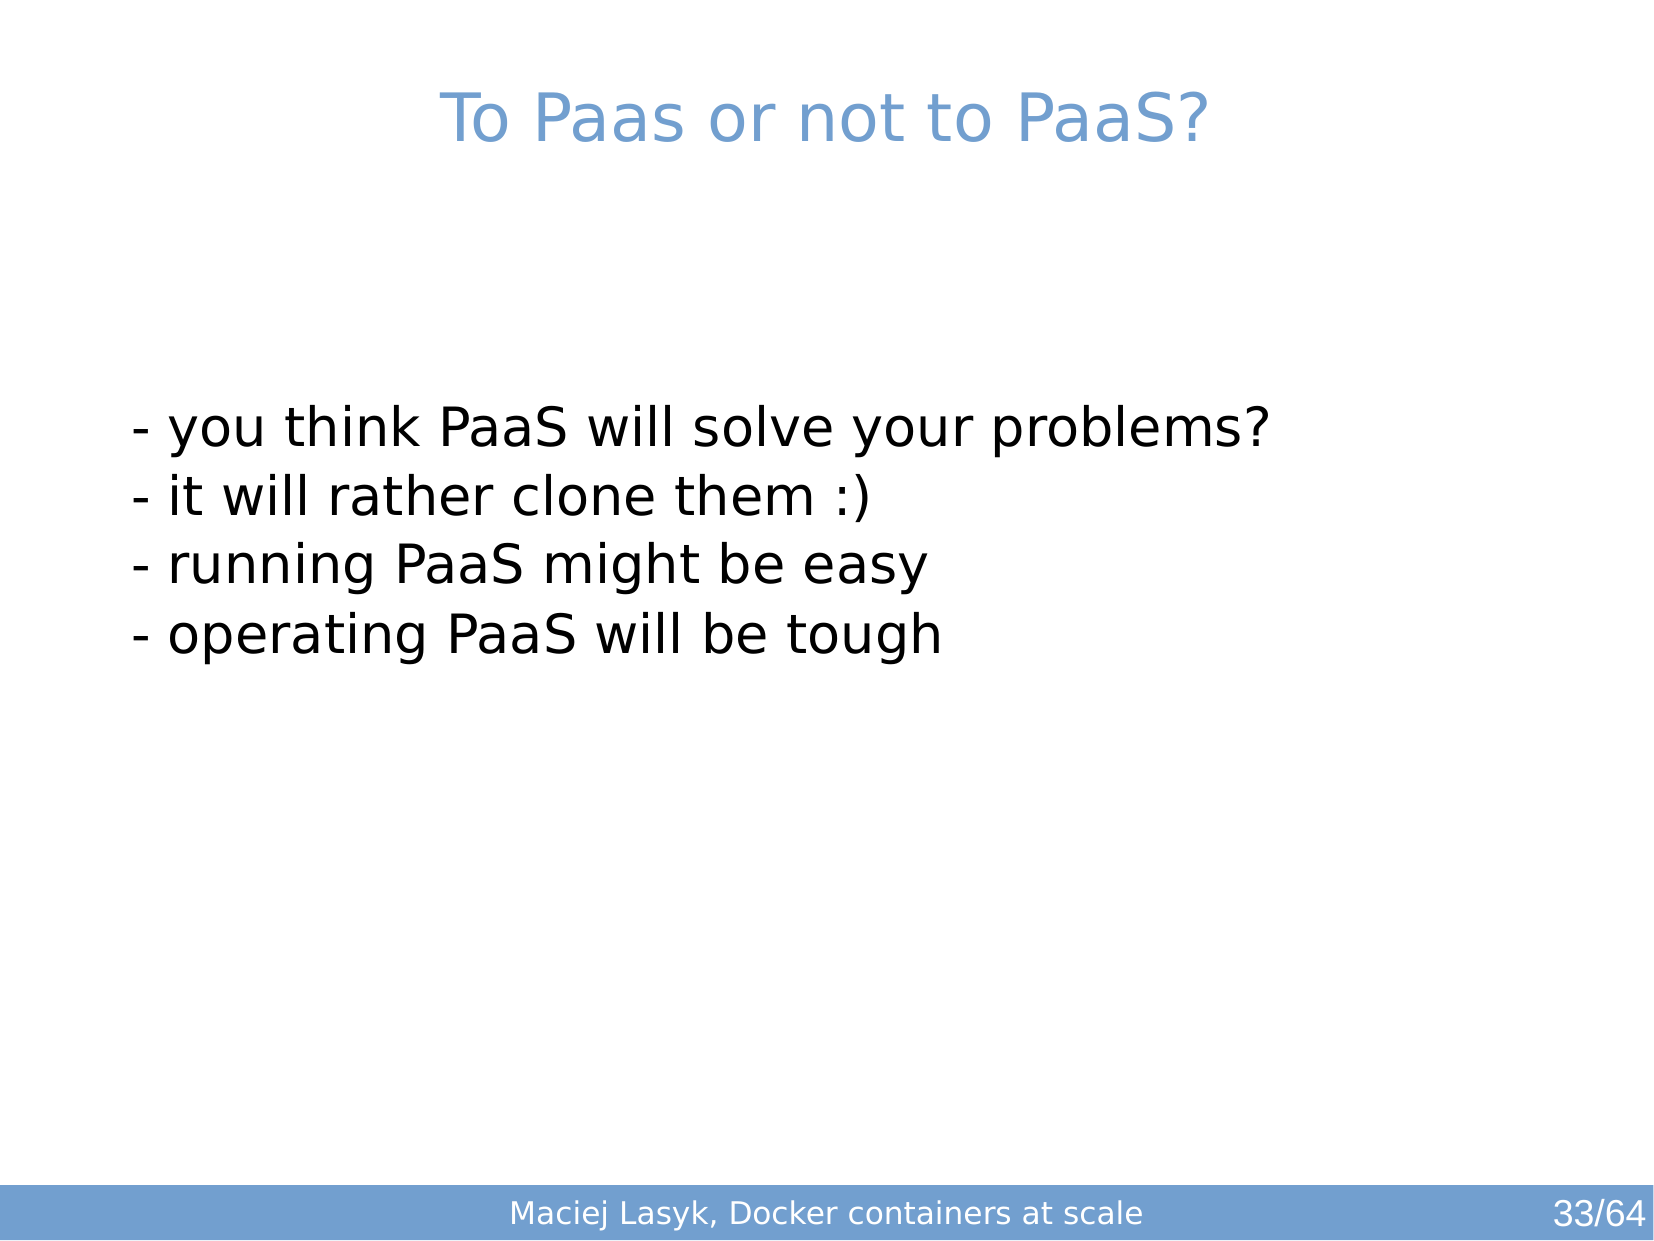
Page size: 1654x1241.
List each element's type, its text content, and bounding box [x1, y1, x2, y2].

text_box 33/64 [1527, 1185, 1654, 1241]
text_box To Paas or not to PaaS? [426, 72, 1228, 166]
text_box - you think PaaS will solve your problems? - it will rather clone them :) - running PaaS might be easy - operating PaaS will be tough [116, 388, 1289, 693]
text_box [0, 1185, 1527, 1241]
text_box Maciej Lasyk, Docker containers at scale [494, 1188, 1160, 1240]
